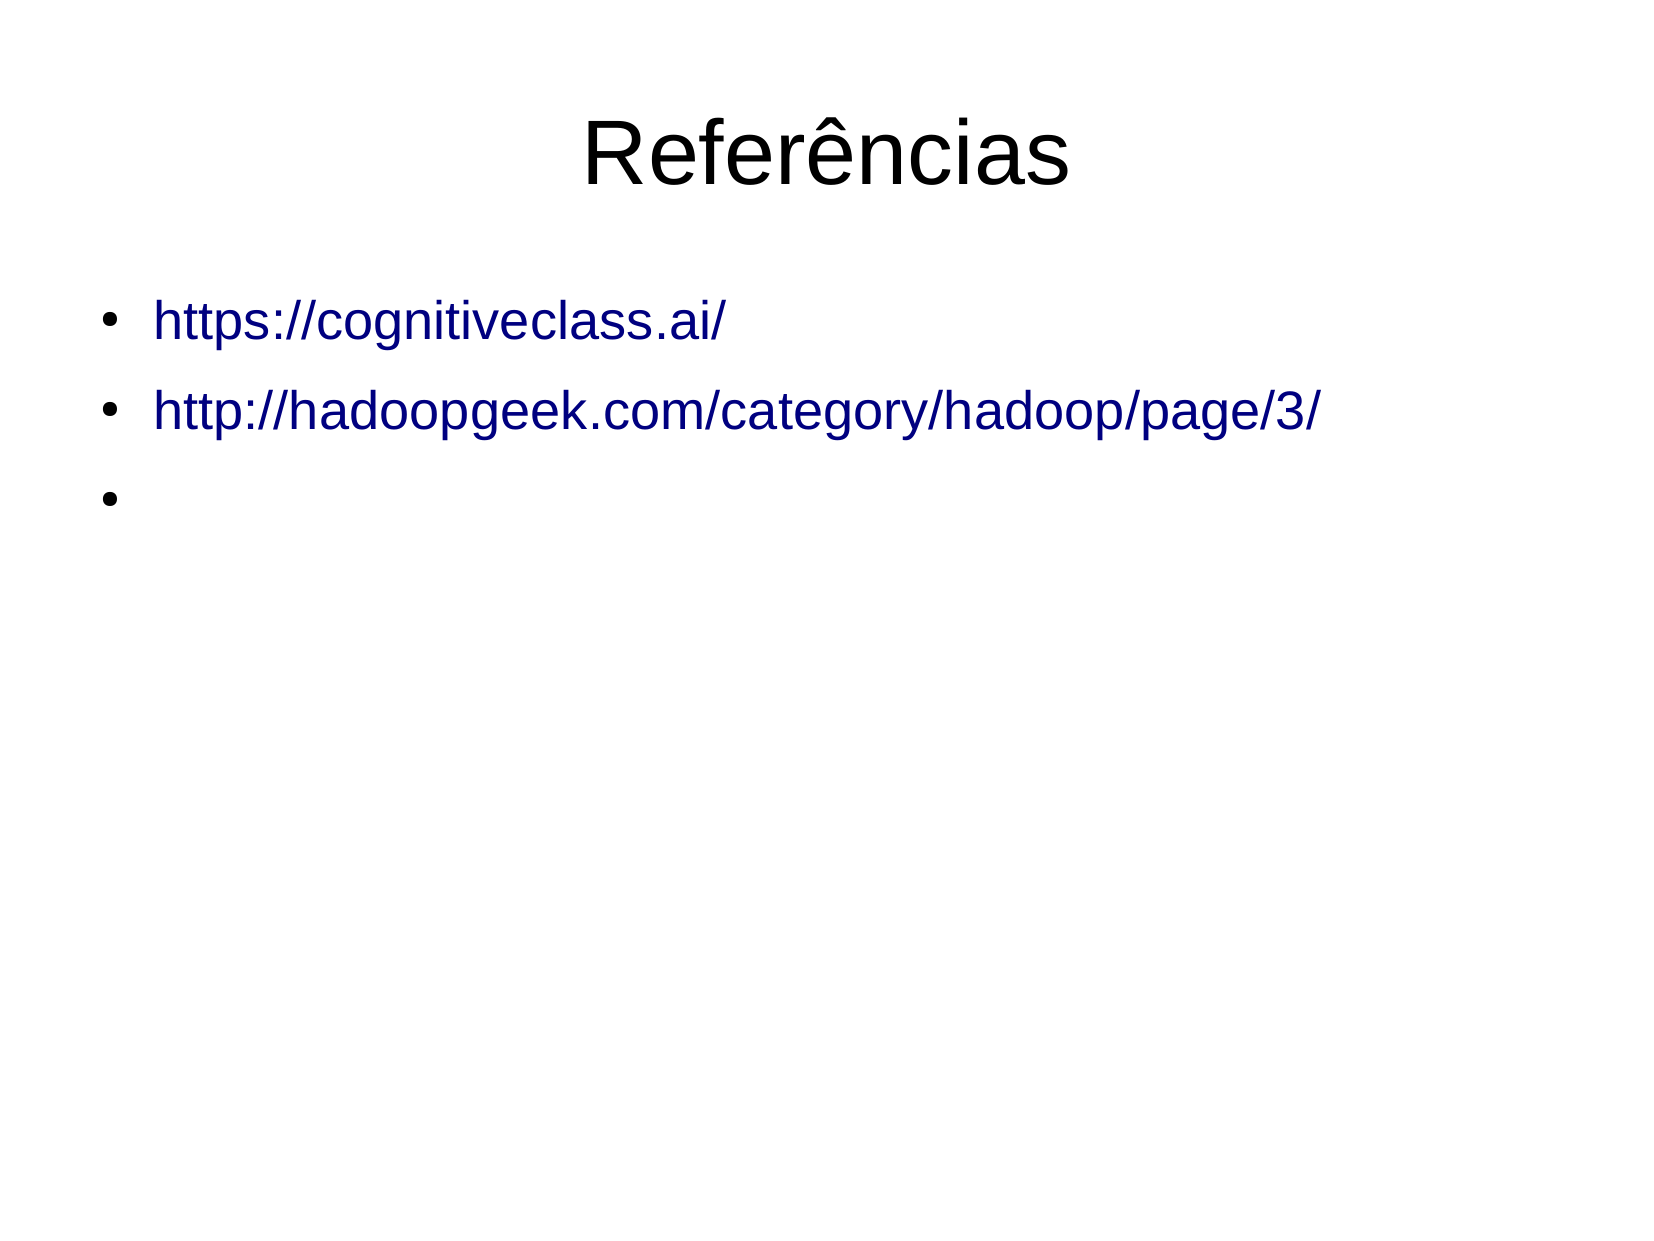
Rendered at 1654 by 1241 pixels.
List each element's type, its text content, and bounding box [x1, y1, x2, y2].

title Referências [82, 49, 1571, 257]
list https://cognitiveclass.ai/ http://hadoopgeek.com/category/hadoop/page/3/ [82, 290, 1571, 1010]
